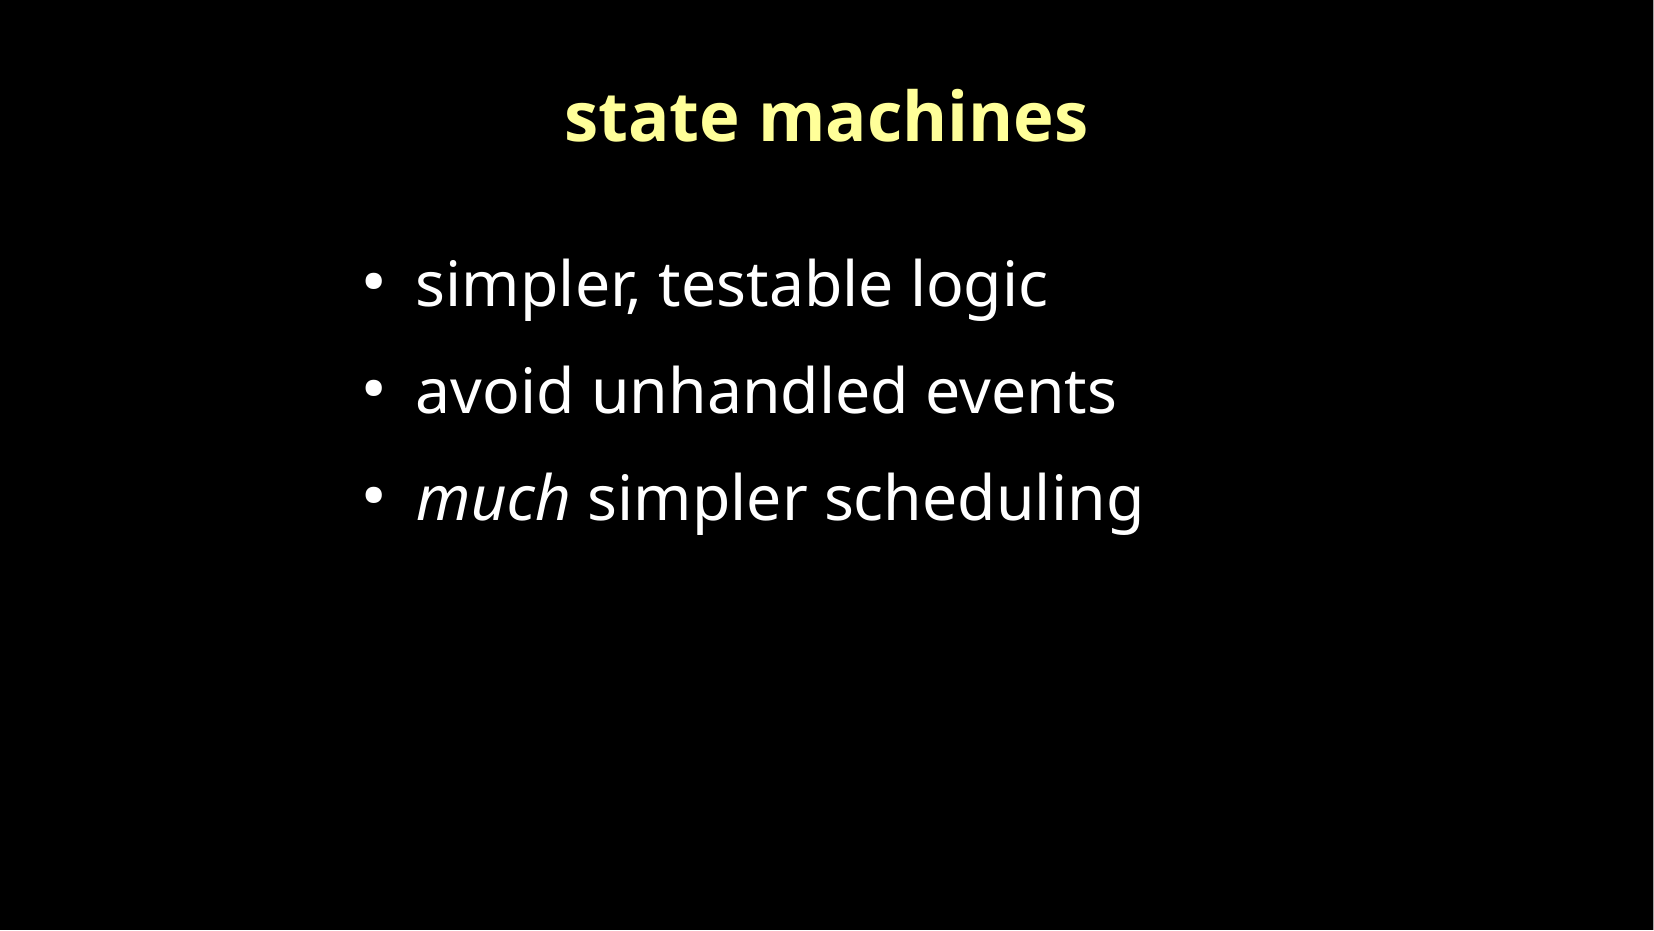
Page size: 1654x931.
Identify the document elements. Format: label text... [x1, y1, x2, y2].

title state machines [82, 37, 1571, 193]
list simpler, testable logic avoid unhandled events much simpler scheduling [345, 240, 1571, 757]
